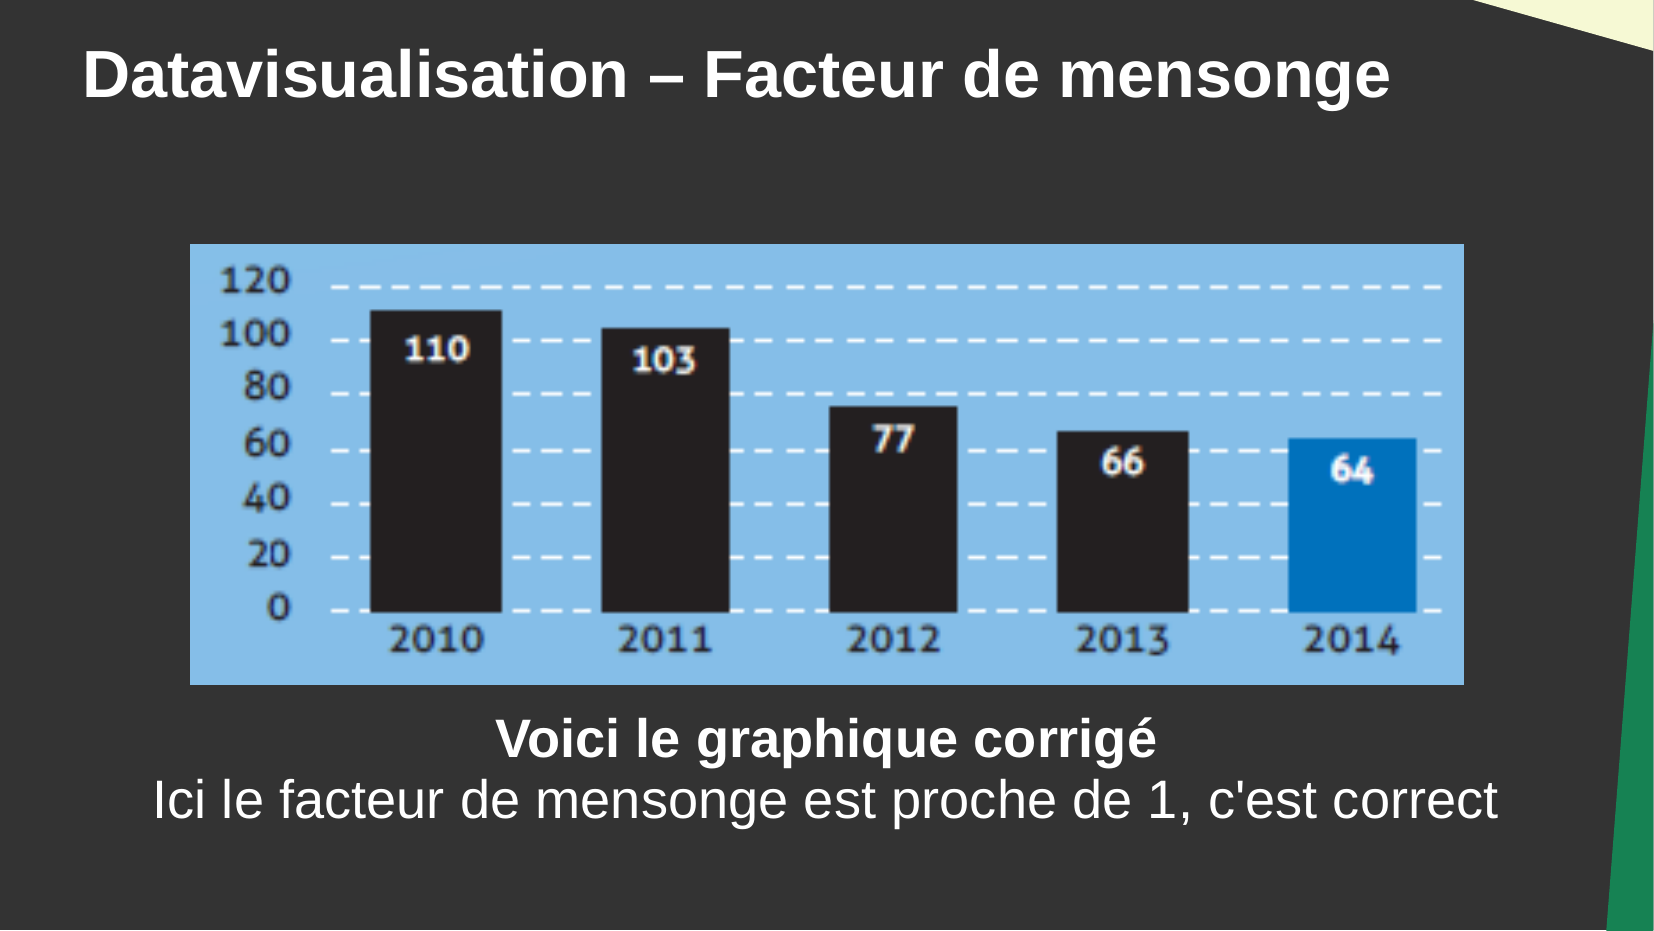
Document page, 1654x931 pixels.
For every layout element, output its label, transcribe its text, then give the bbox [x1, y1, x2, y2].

text_box [1473, 0, 1654, 52]
title Voici le graphique corrigé Ici le facteur de mensonge est proche de 1, c'est correct [82, 708, 1571, 830]
title Datavisualisation – Facteur de mensonge [82, 37, 1571, 122]
picture [190, 244, 1464, 686]
text_box [1606, 313, 1654, 931]
